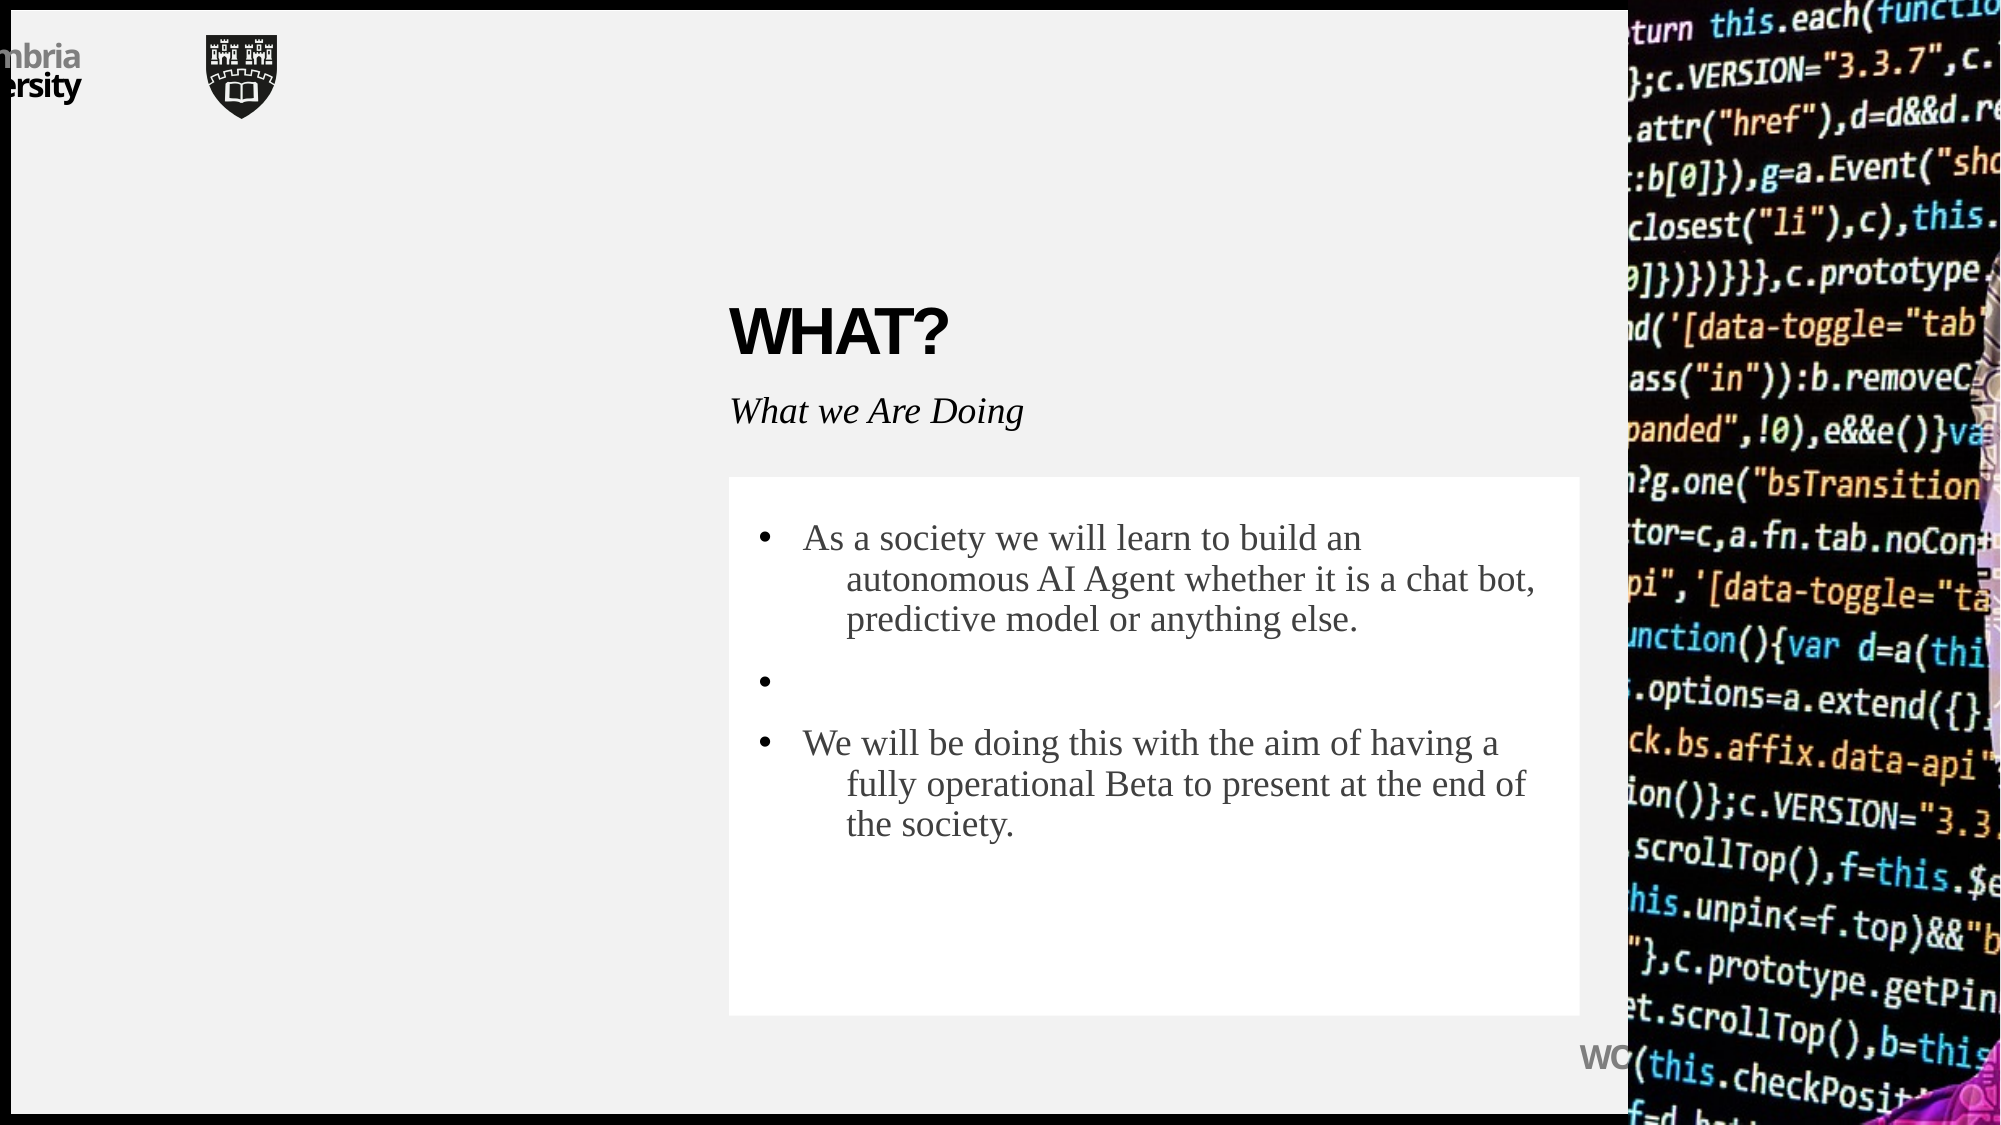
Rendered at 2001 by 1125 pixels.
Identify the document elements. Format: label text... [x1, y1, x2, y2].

list As a society we will learn to build an autonomous AI Agent whether it is a chat bot, predictive model or anything else. We will be doing this with the aim of having a fully operational Beta to present at the end of the society. [729, 477, 1580, 1016]
title What? [729, 296, 1580, 368]
list What we Are Doing [729, 391, 1580, 451]
picture [1628, 0, 2000, 1125]
picture [206, 35, 277, 119]
text_box Northumbria University [0, 40, 192, 107]
text_box [1877, 1050, 1924, 1096]
